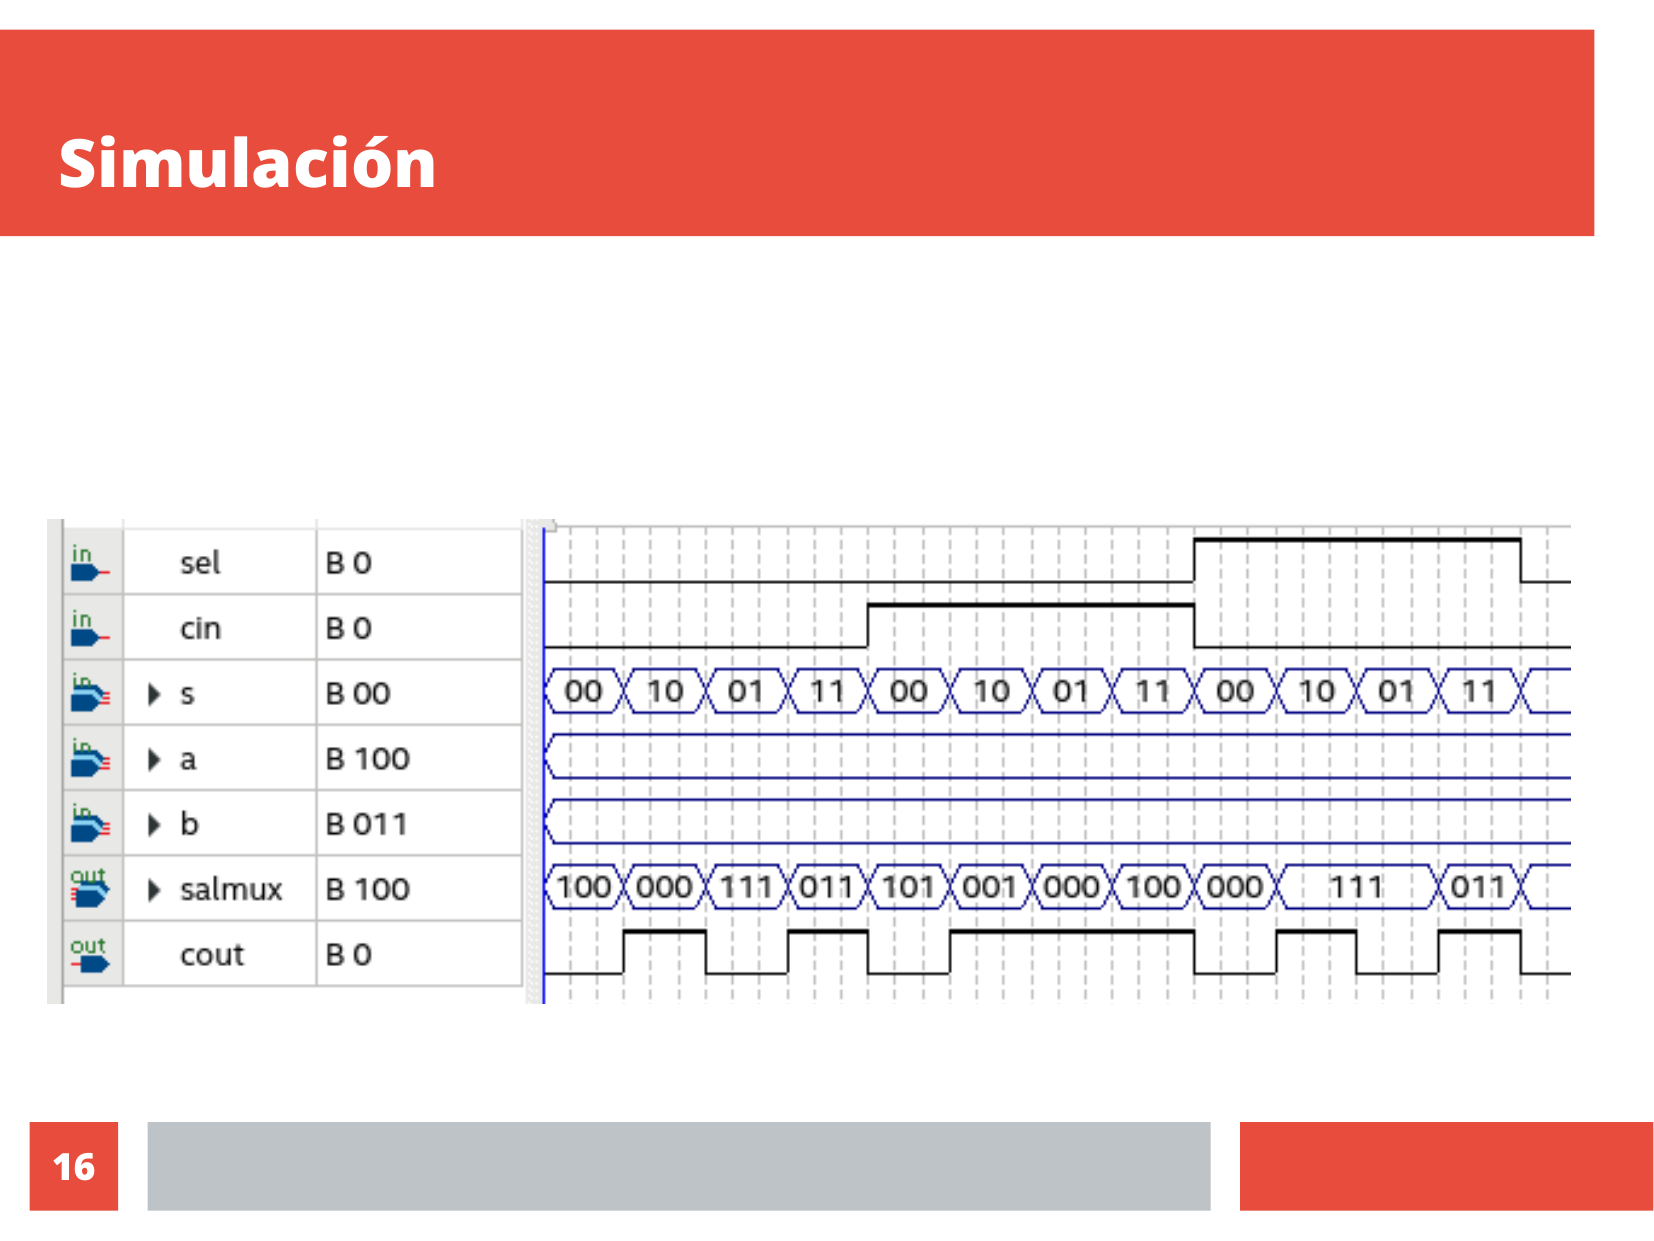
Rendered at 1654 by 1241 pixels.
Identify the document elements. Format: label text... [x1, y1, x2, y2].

picture [47, 519, 1571, 1004]
title Simulación [59, 59, 1595, 207]
